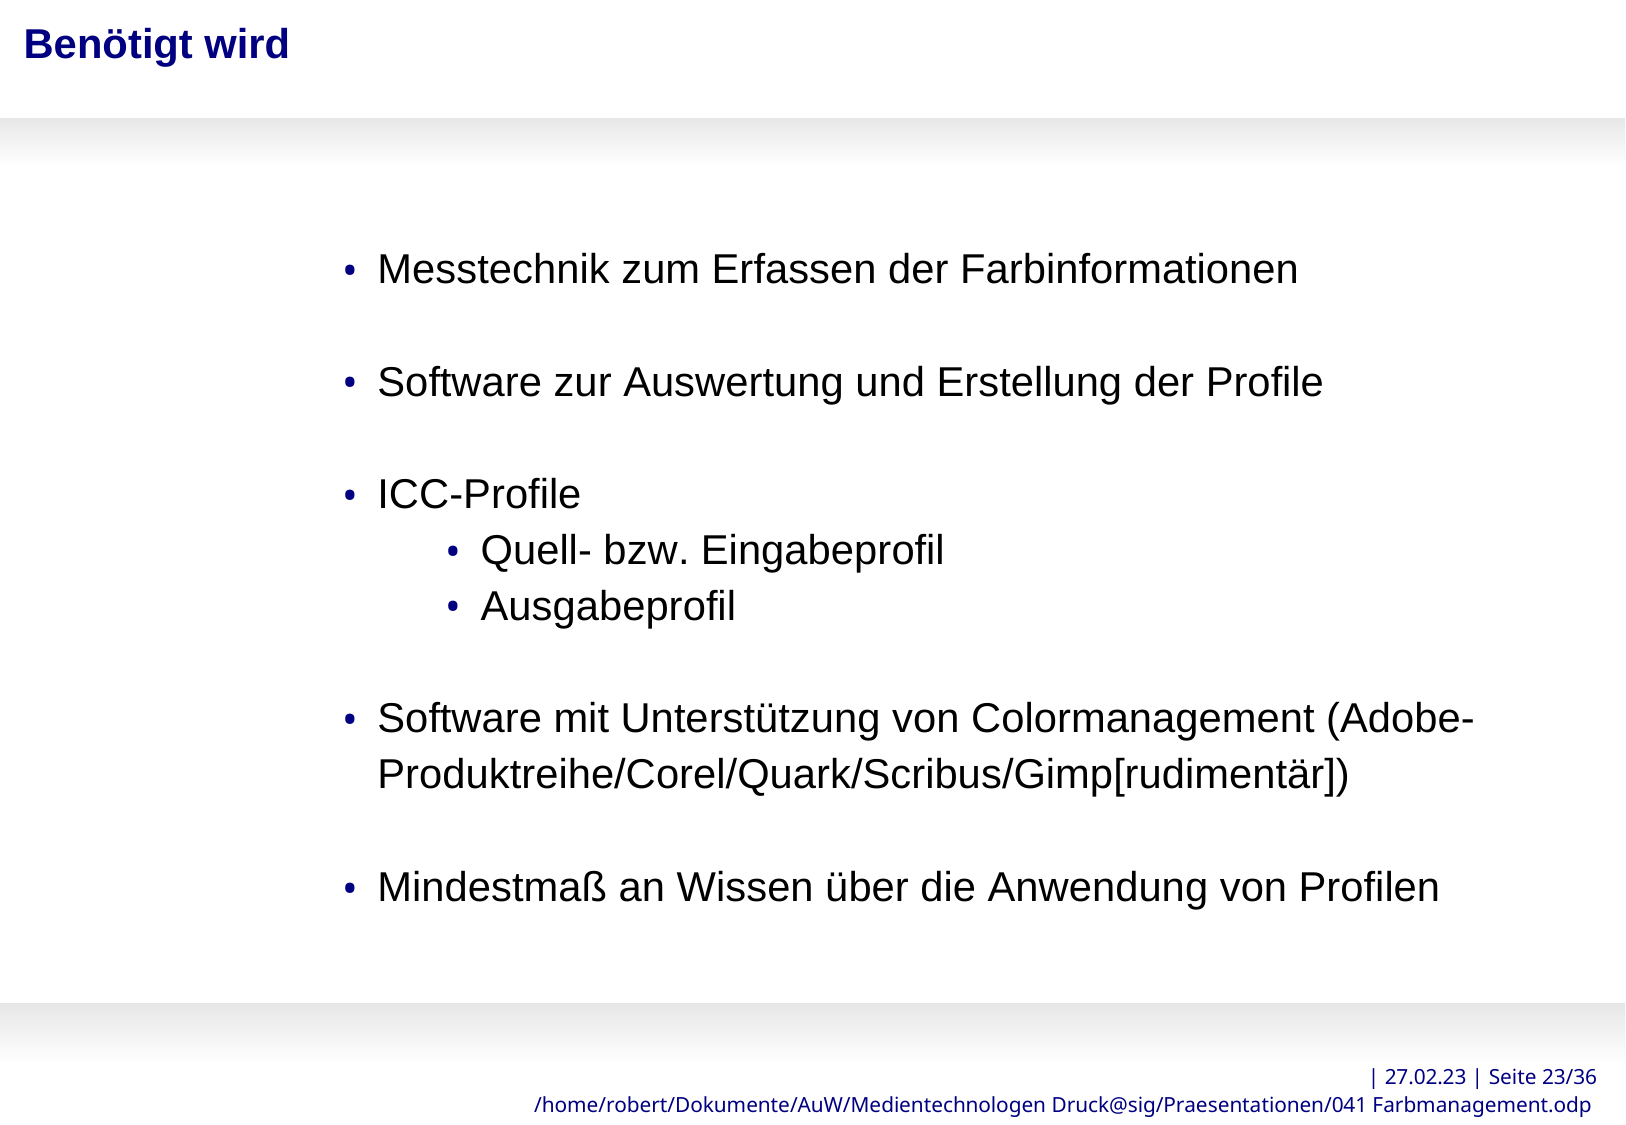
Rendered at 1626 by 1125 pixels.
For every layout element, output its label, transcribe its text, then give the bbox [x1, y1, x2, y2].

title Benötigt wird [23, 11, 1600, 130]
list Messtechnik zum Erfassen der Farbinformationen Software zur Auswertung und Erstellung der Profile ICC-Profile Quell- bzw. Eingabeprofil Ausgabeprofil Software mit Unterstützung von Colormanagement (Adobe-Produktreihe/Corel/Quark/Scribus/Gimp[rudimentär]) Mindestmaß an Wissen über die Anwendung von Profilen [295, 236, 1588, 906]
